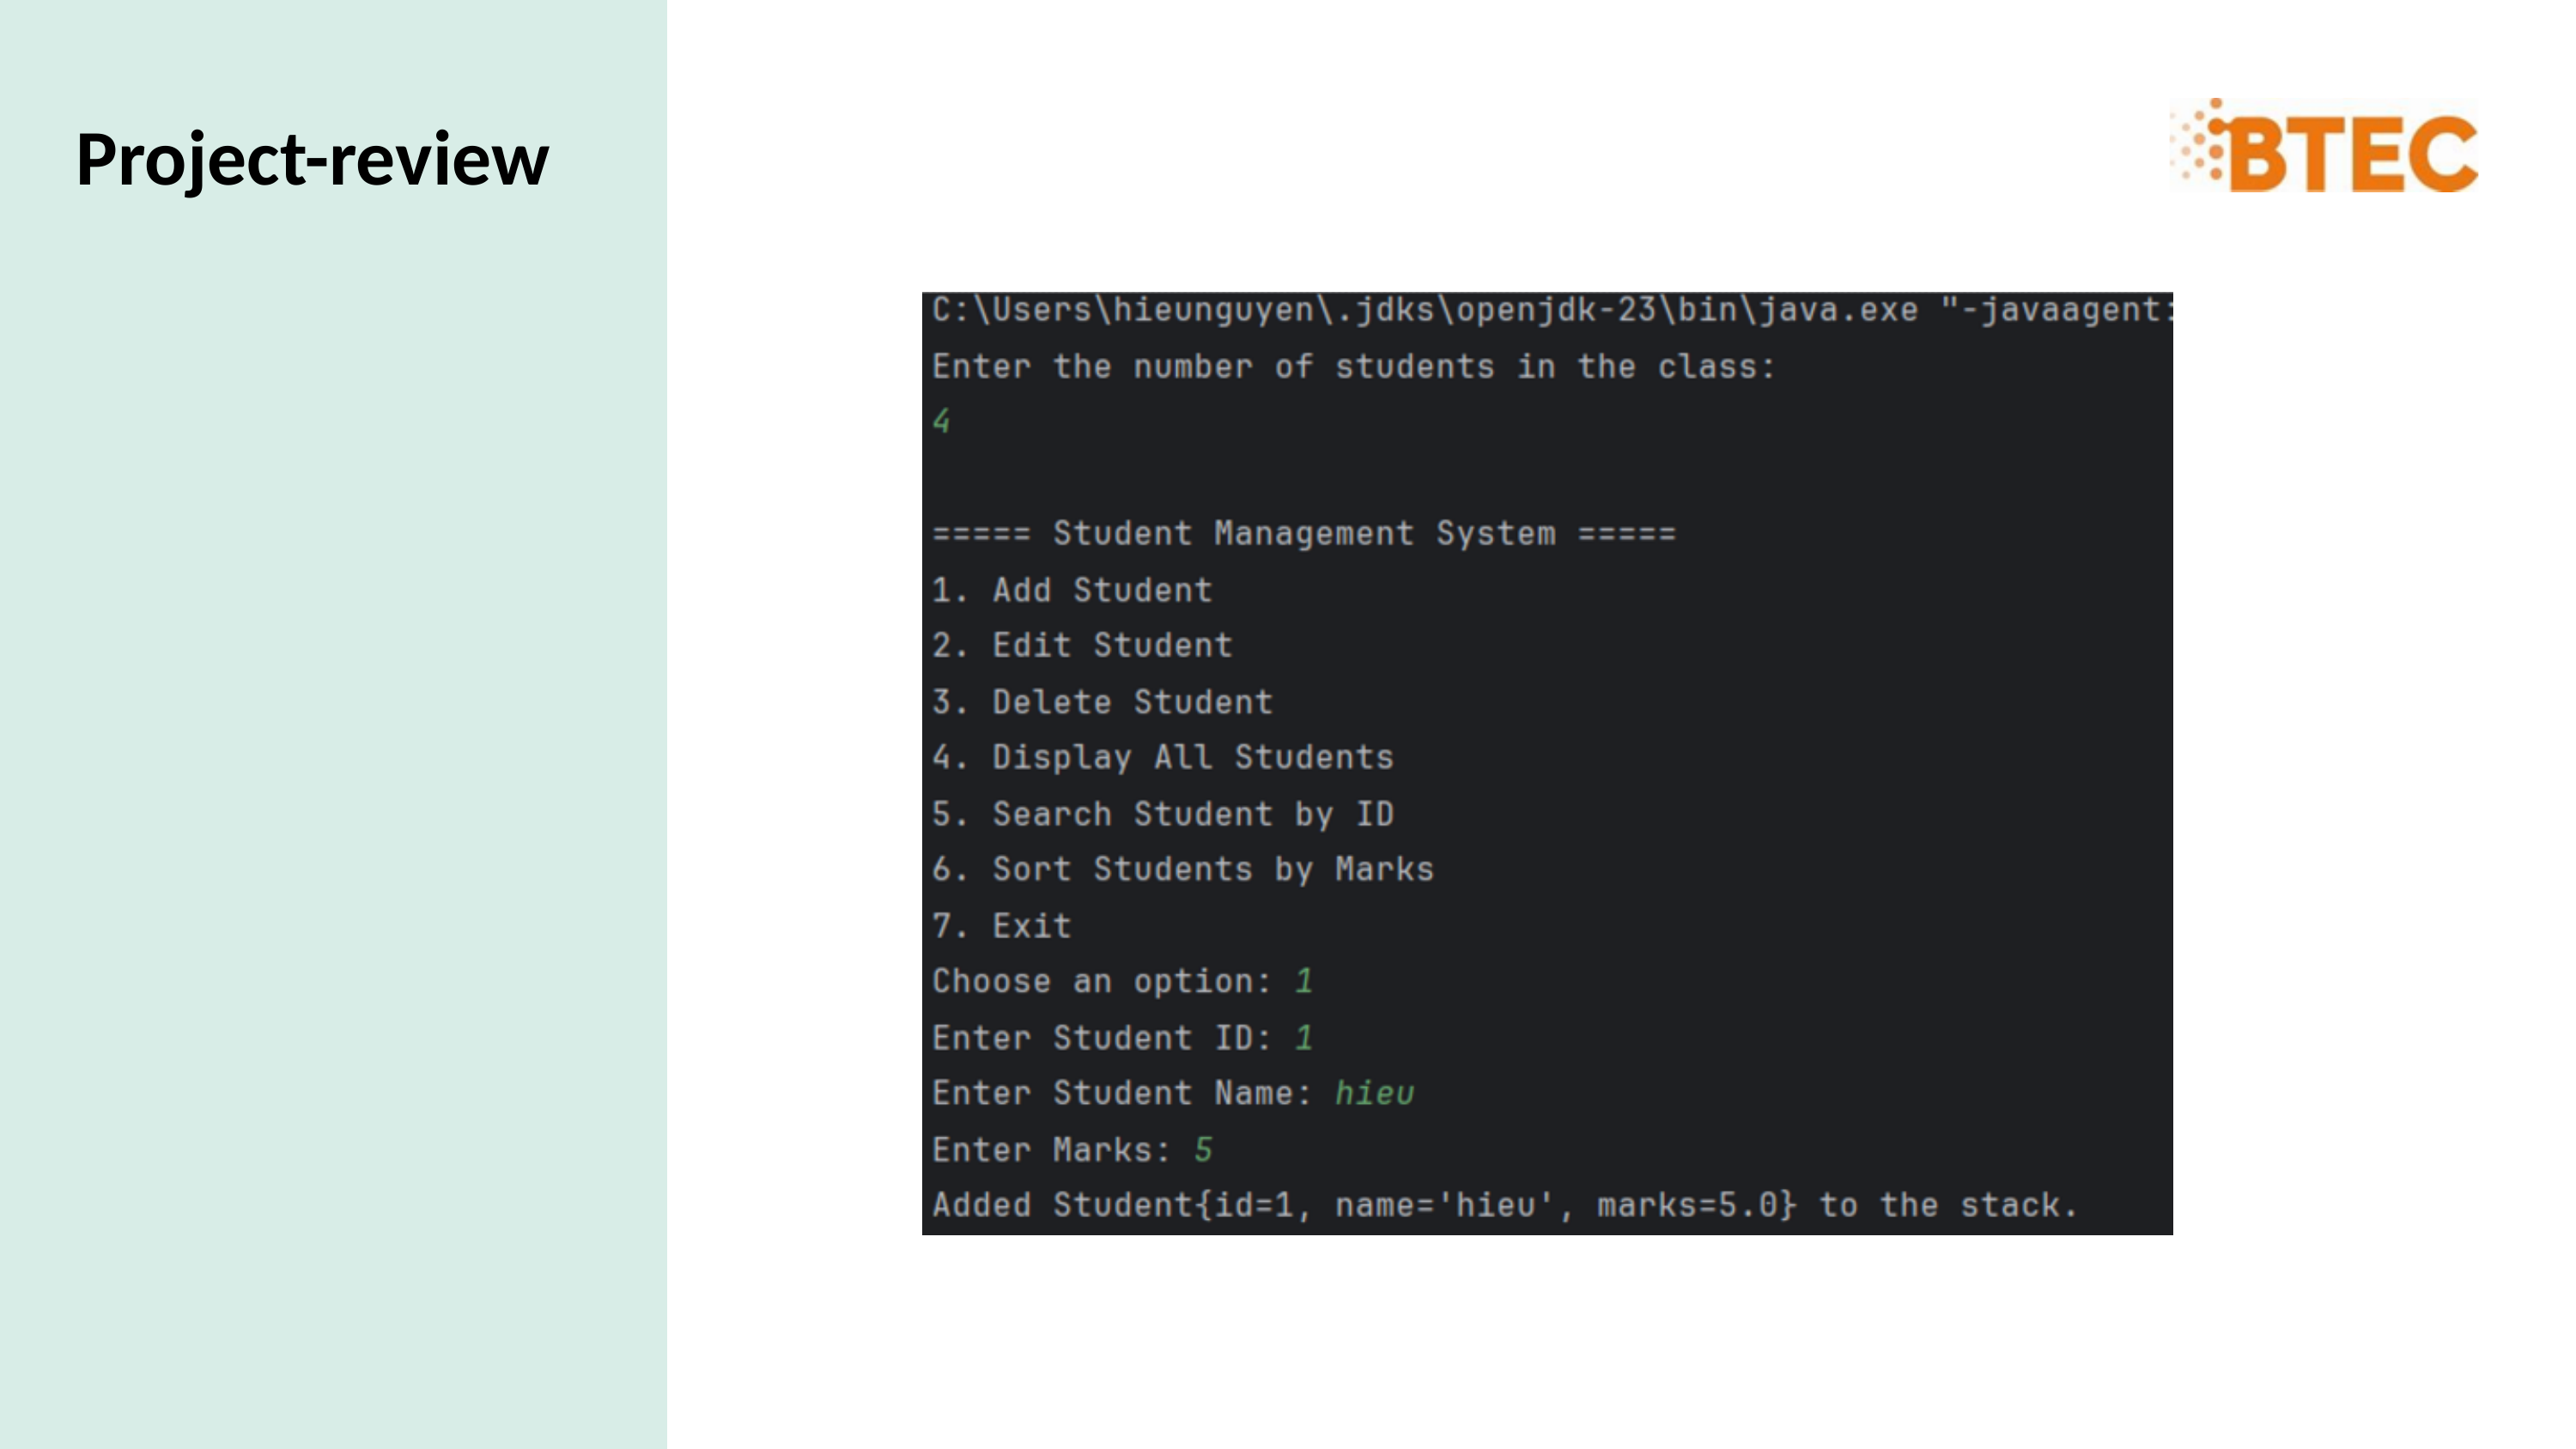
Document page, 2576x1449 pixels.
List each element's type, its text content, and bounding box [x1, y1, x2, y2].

picture [922, 292, 2173, 1235]
text_box Project-review [76, 69, 922, 190]
text_box [2169, 98, 2479, 192]
text_box [0, 0, 667, 1449]
